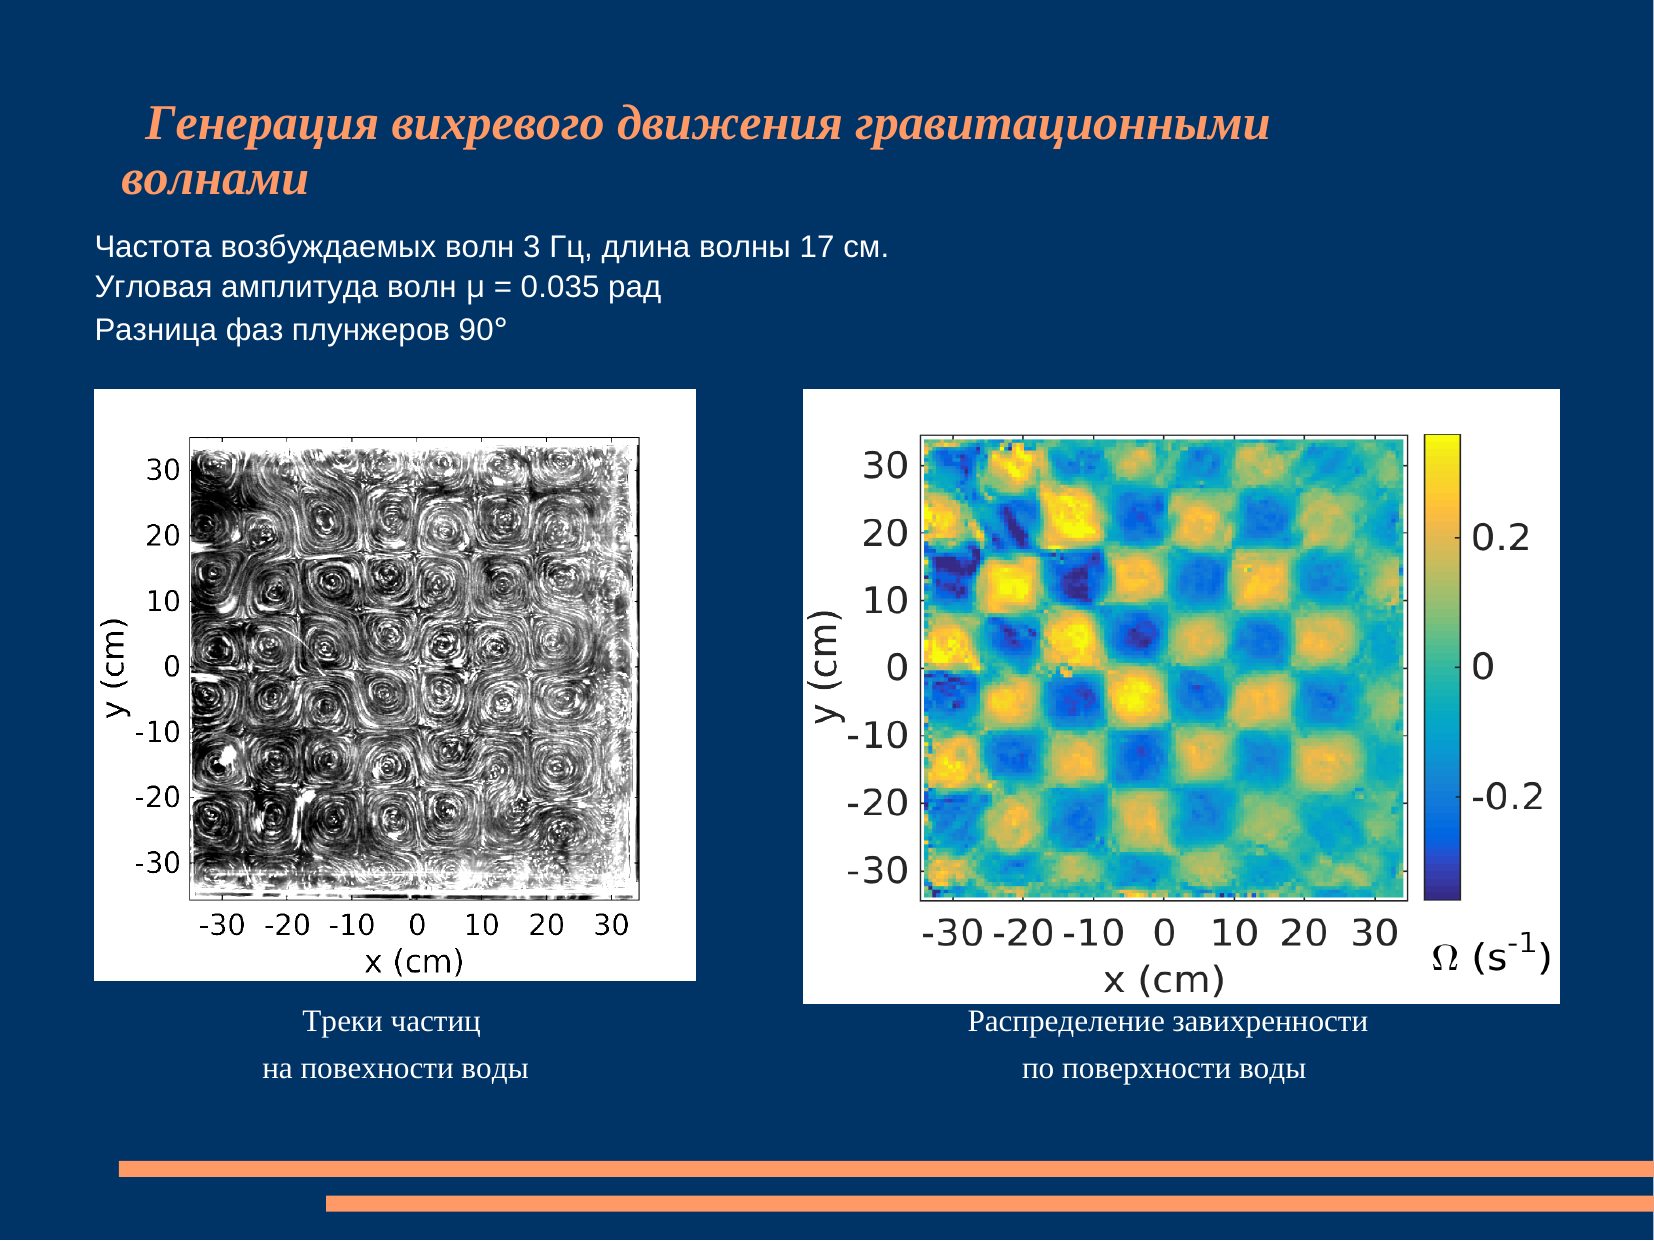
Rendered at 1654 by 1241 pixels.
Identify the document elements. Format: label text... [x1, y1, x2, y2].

picture [803, 389, 1560, 1004]
text_box Треки частиц на повехности воды [82, 1003, 709, 1119]
title Генерация вихревого движения гравитационными волнами [121, 46, 1534, 254]
picture [94, 438, 696, 981]
text_box Распределение завихренности по поверхности воды [850, 1003, 1487, 1119]
text_box Частота возбуждаемых волн 3 Гц, длина волны 17 см. Угловая амплитуда волн μ = 0.035 рад Разница фаз плунжеров 90° [94, 229, 1249, 438]
